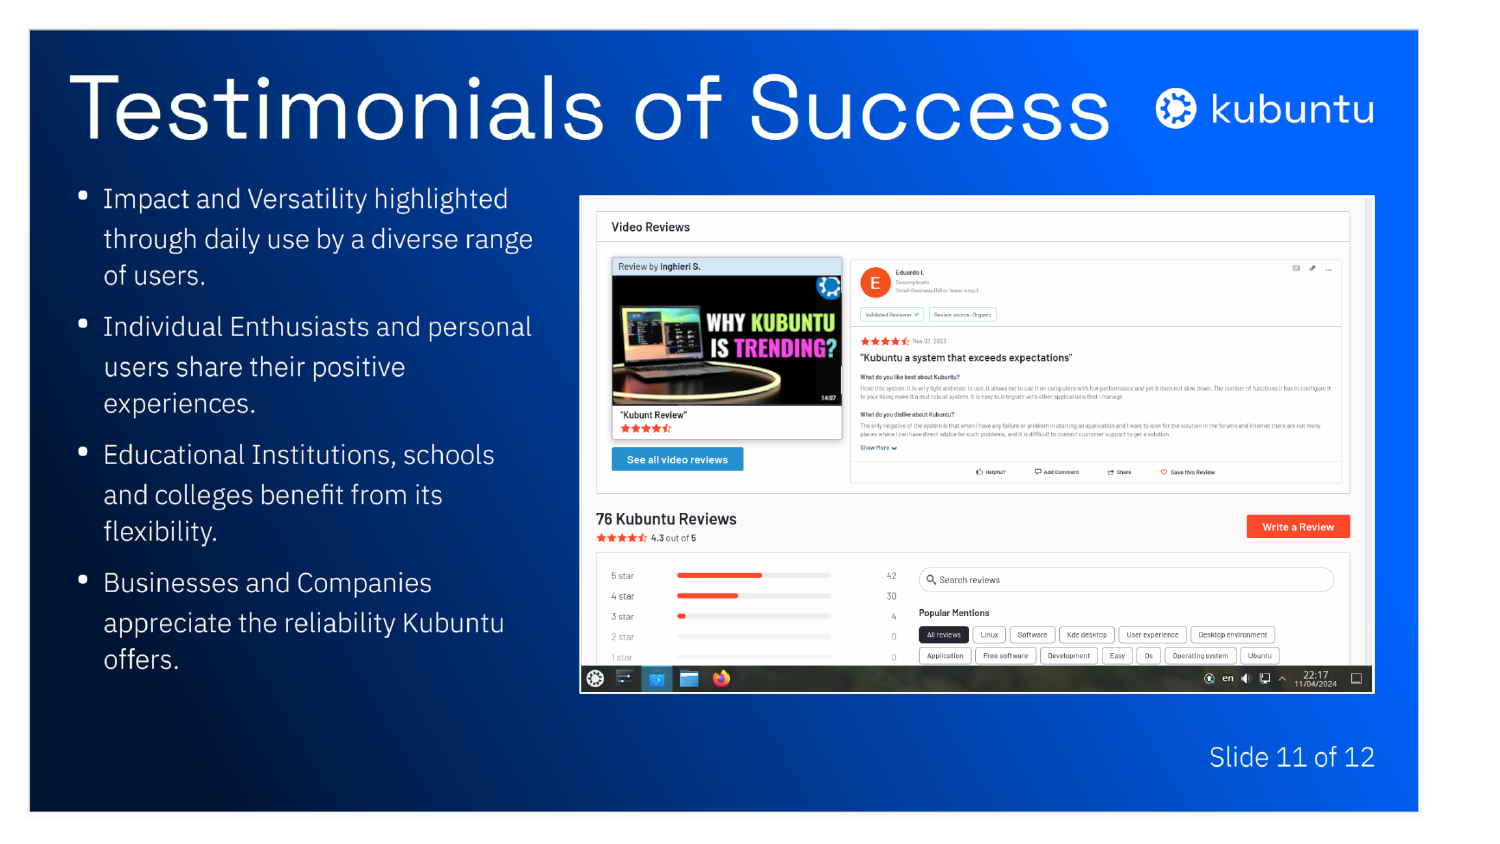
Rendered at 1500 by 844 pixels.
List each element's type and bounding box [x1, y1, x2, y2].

picture [24, 24, 1424, 819]
